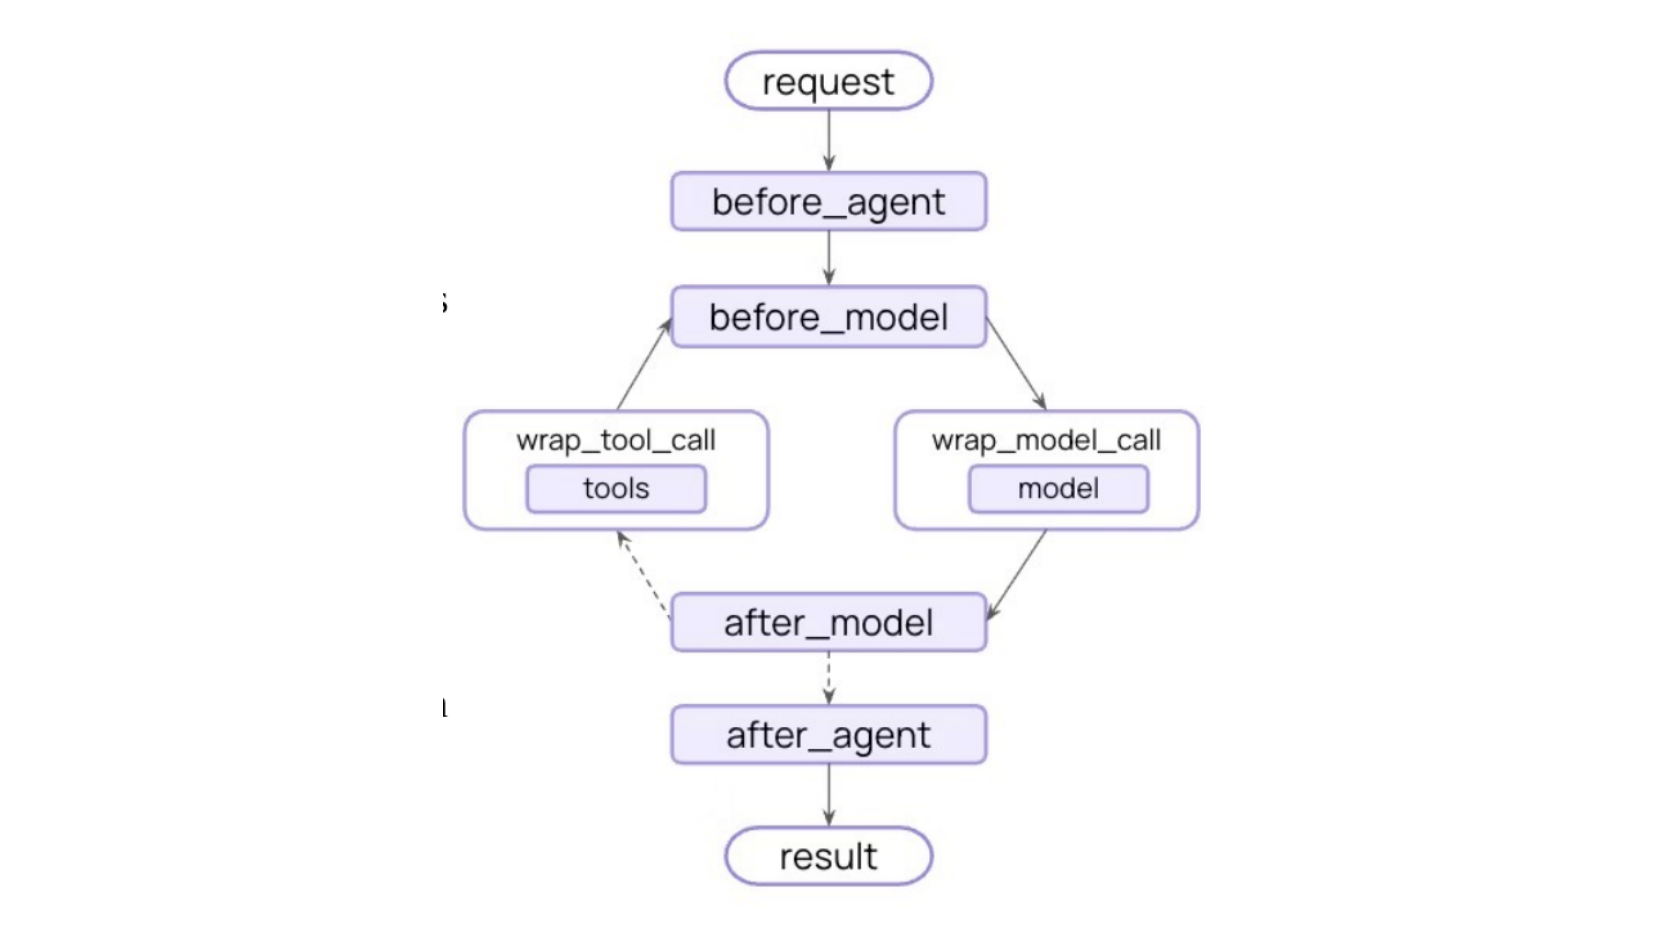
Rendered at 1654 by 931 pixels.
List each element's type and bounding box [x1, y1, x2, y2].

picture [443, 1, 1219, 931]
